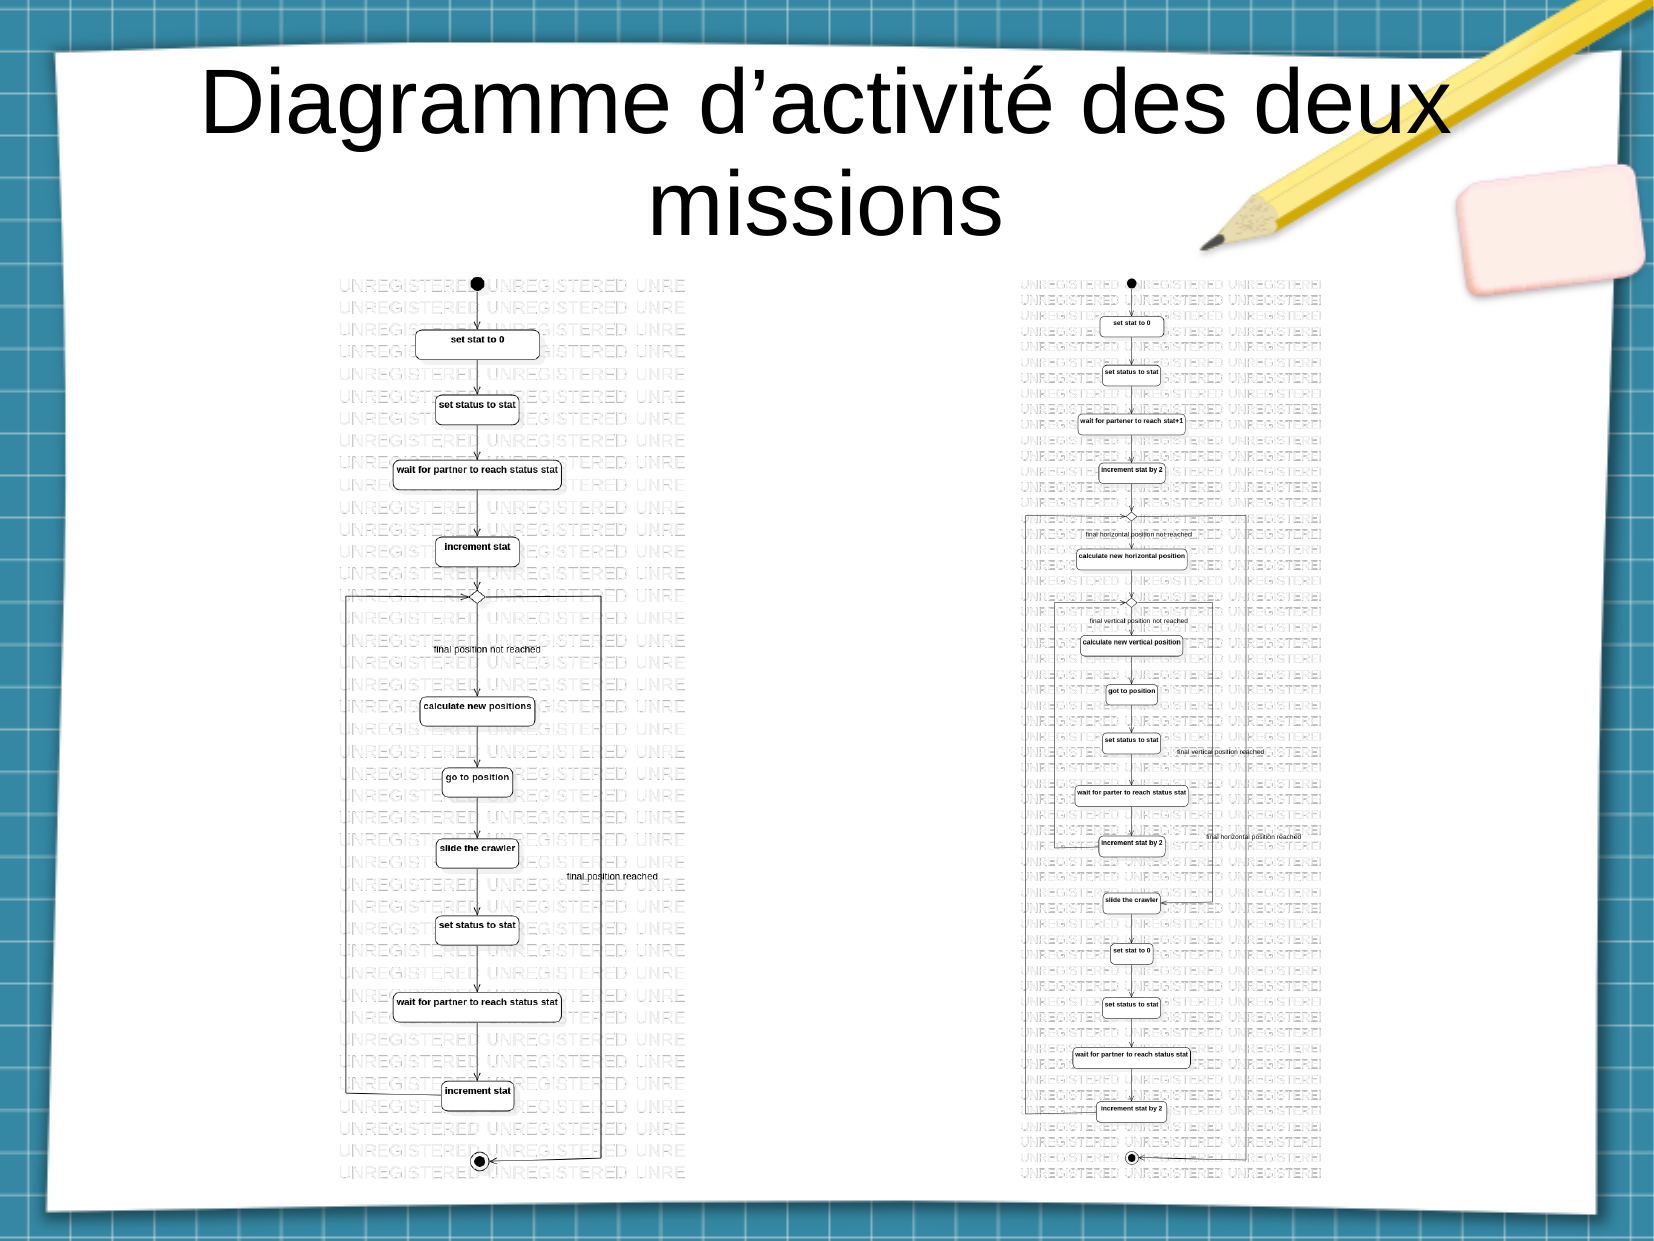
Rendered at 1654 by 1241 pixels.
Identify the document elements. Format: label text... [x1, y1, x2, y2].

picture [0, 0, 1654, 1241]
title Diagramme d’activité des deux missions [82, 49, 1571, 257]
